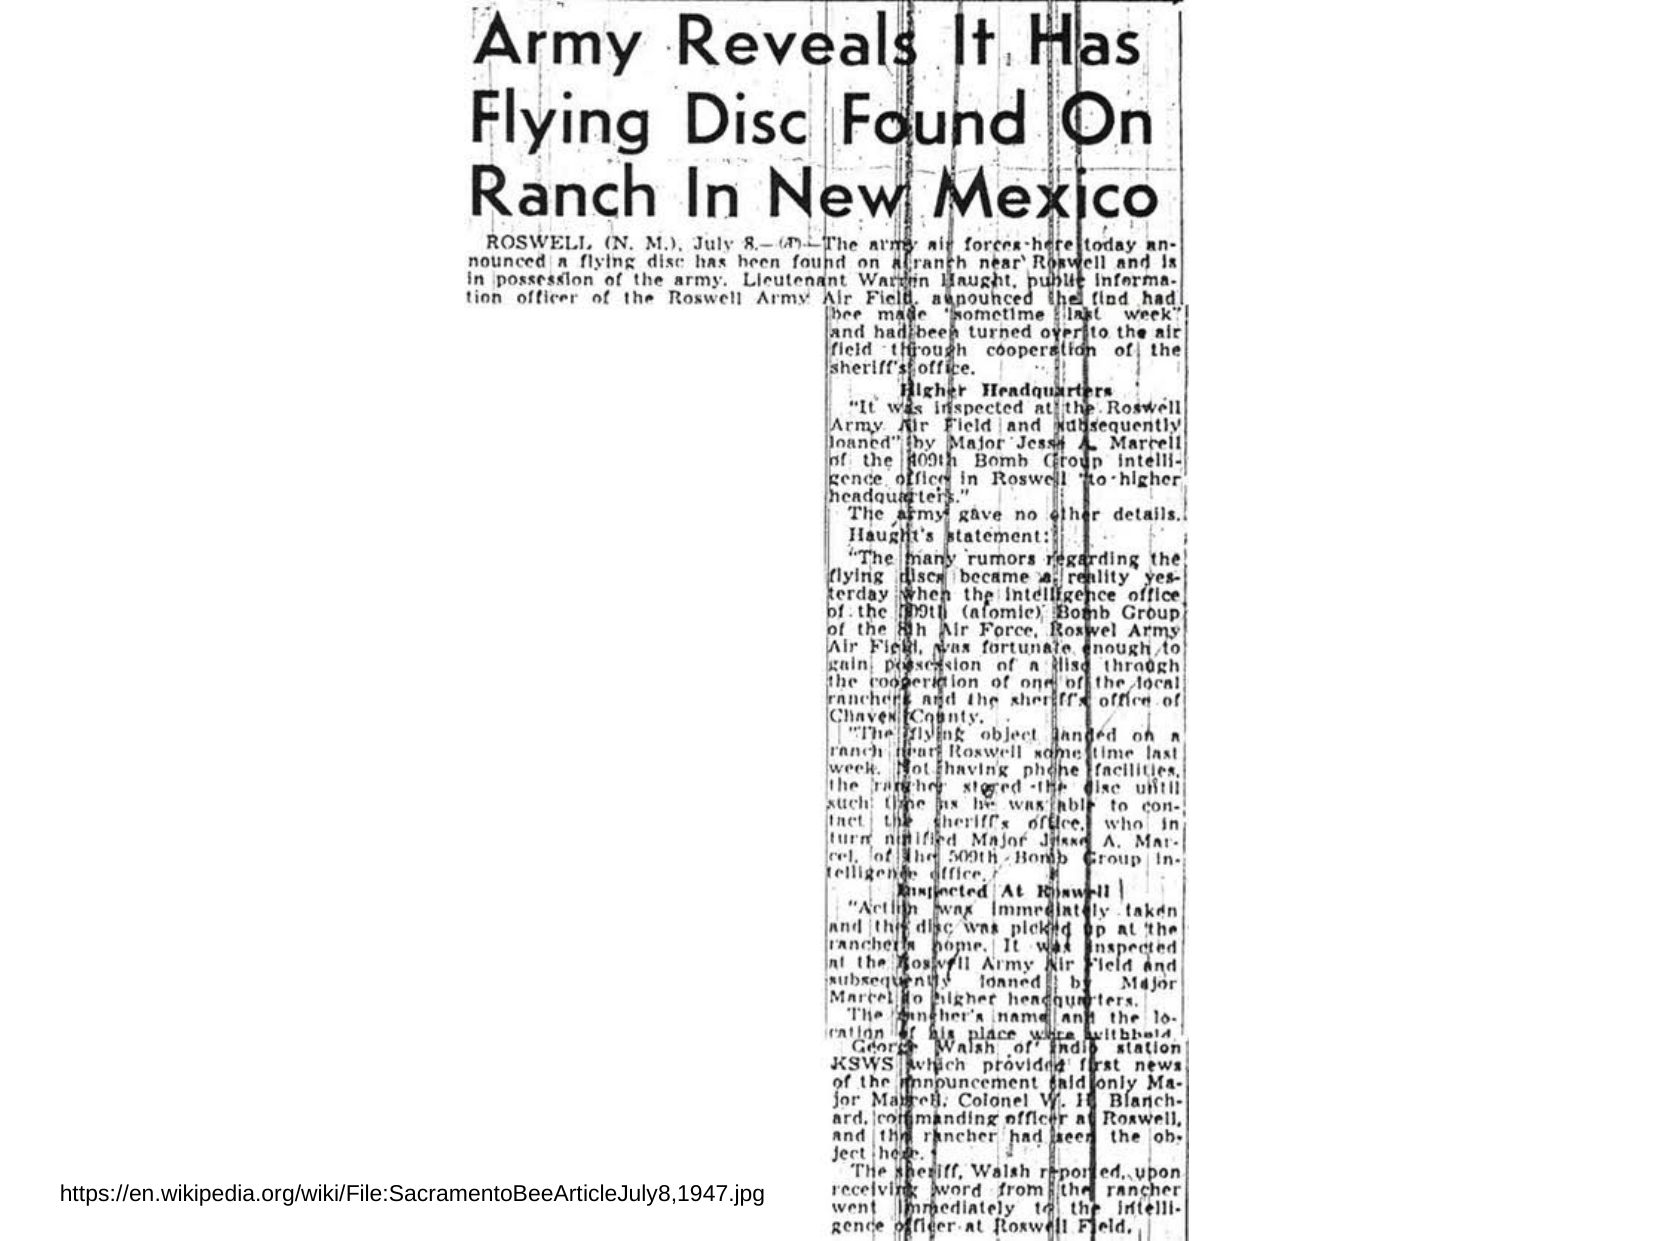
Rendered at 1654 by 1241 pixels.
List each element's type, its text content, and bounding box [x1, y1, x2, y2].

text_box https://en.wikipedia.org/wiki/File:SacramentoBeeArticleJuly8,1947.jpg [45, 1173, 1225, 1231]
picture [464, 1231, 1189, 1241]
picture [464, 0, 1189, 1173]
